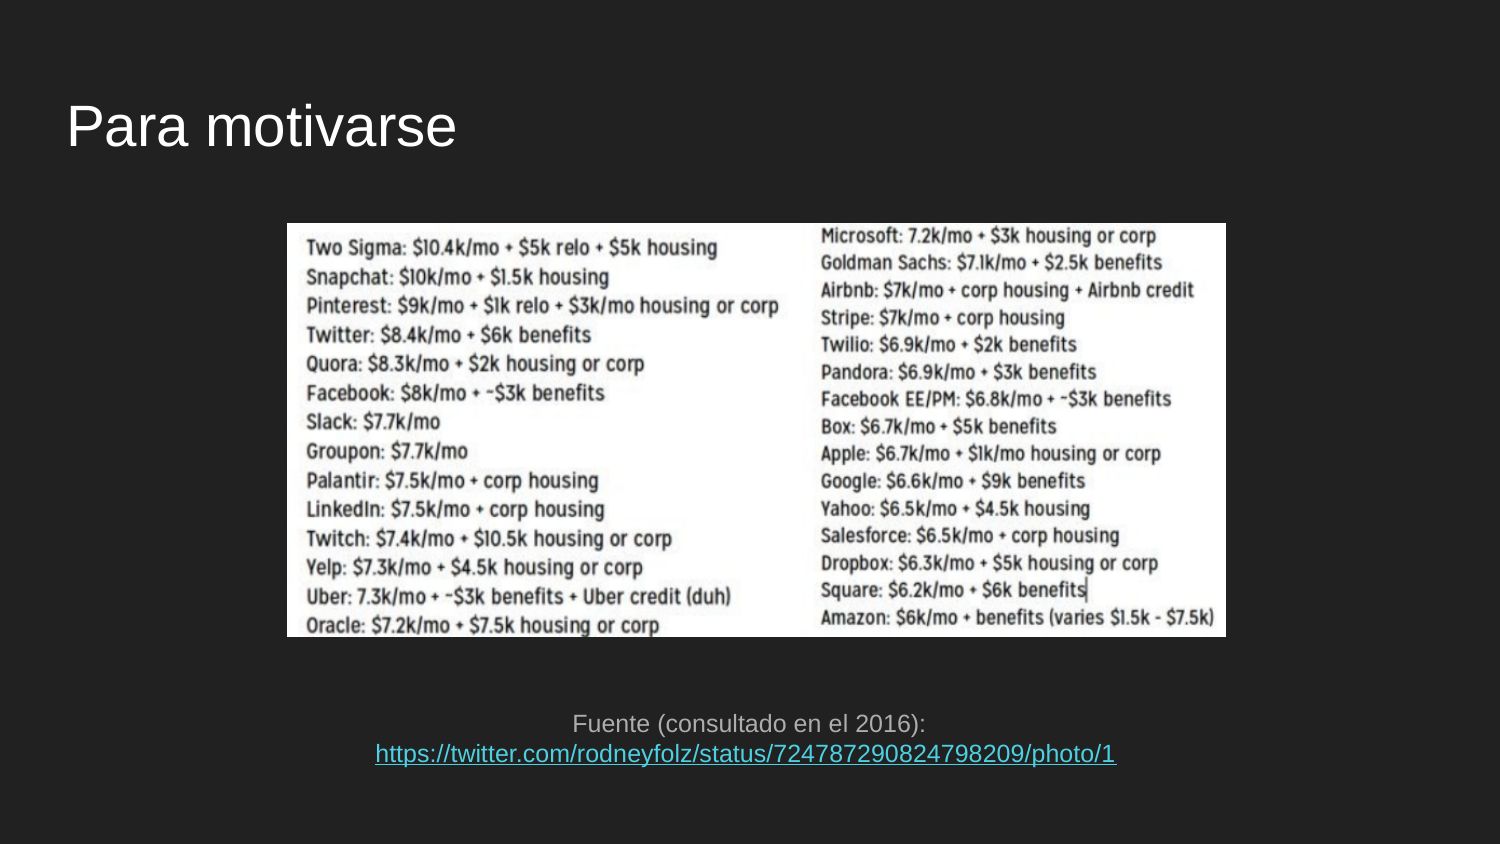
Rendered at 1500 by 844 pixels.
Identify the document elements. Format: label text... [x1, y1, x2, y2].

picture [287, 223, 1226, 637]
list Fuente (consultado en el 2016): https://twitter.com/rodneyfolz/status/724787290824798209/photo/1 [51, 692, 1449, 800]
title Para motivarse [51, 72, 1449, 167]
